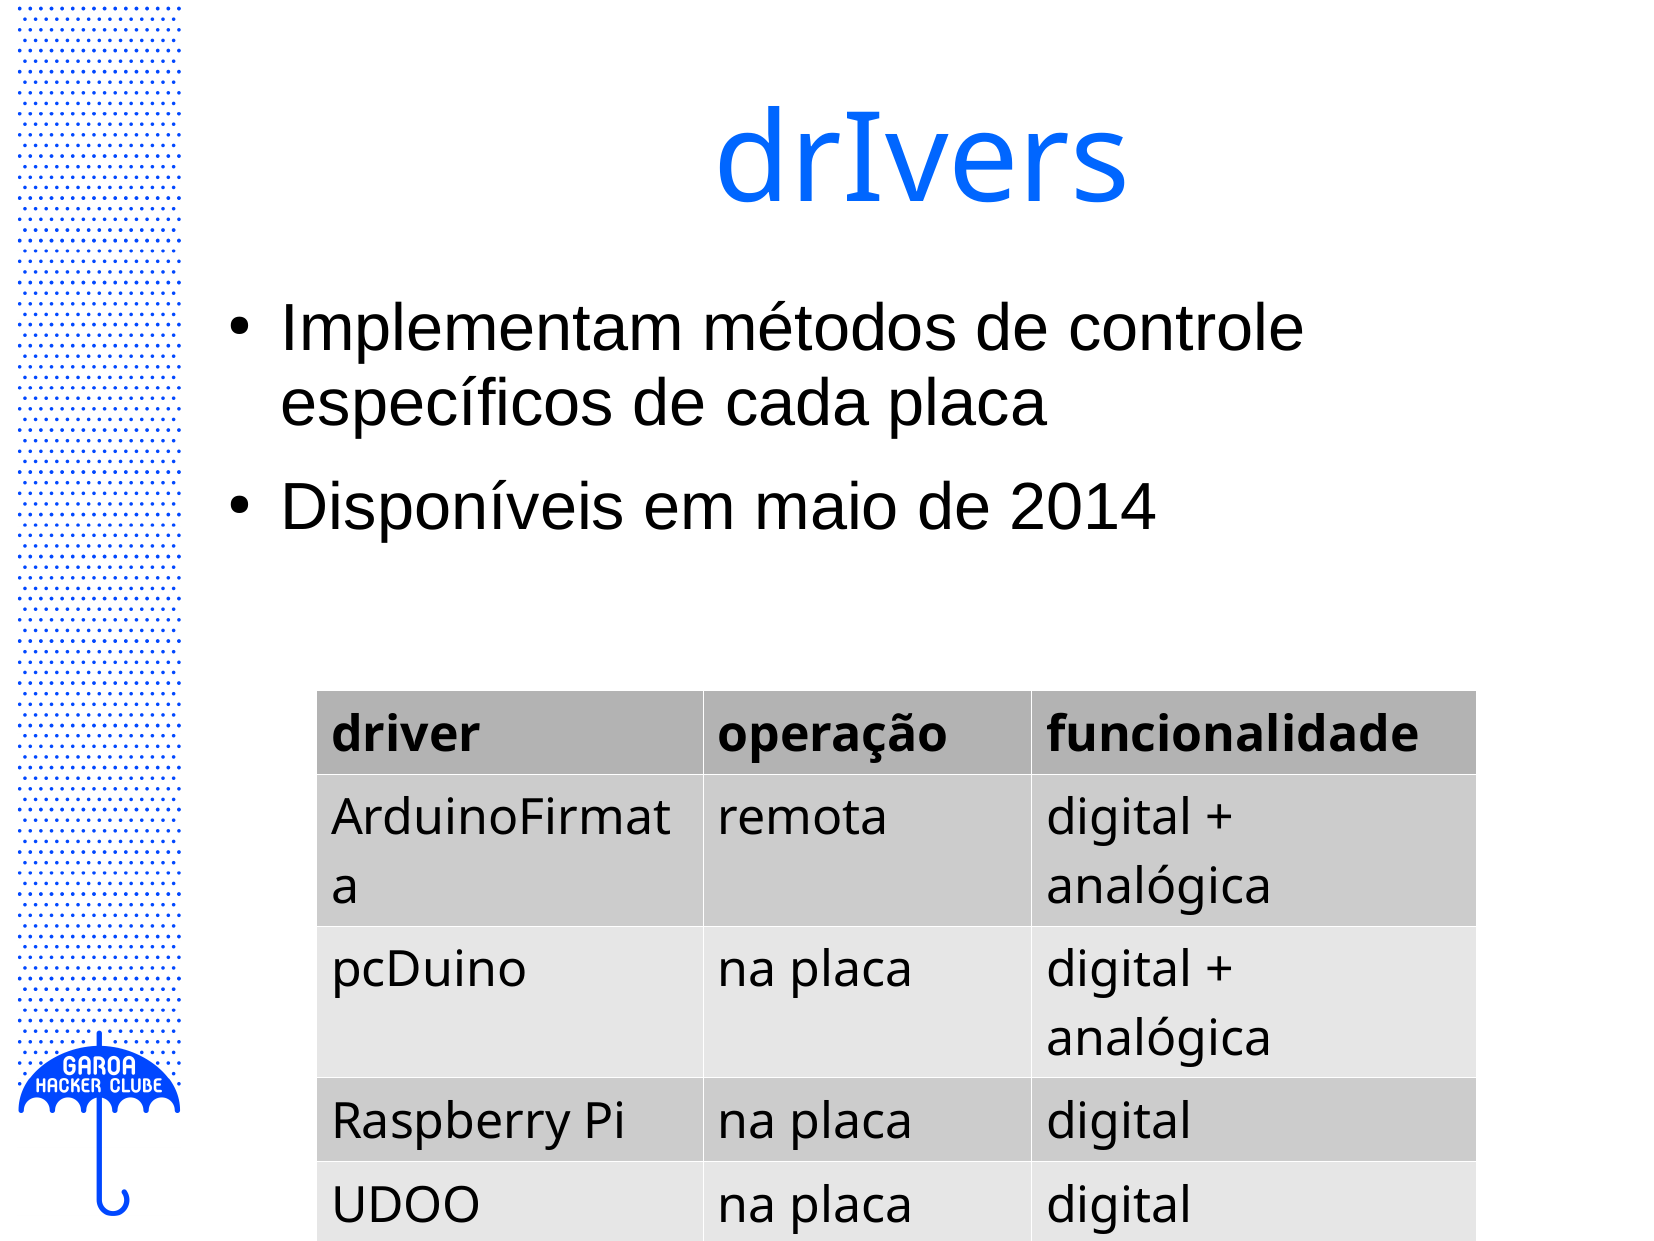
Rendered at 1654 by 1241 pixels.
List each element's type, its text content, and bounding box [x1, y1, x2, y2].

table_header funcionalidade [1032, 691, 1476, 774]
table_header driver [317, 691, 703, 774]
picture [17, 0, 181, 1216]
table_cell remota [704, 775, 1031, 926]
table_cell pcDuino [317, 927, 703, 1077]
list Implementam métodos de controle específicos de cada placa Disponíveis em maio de 2014 [210, 290, 1636, 1156]
table_cell ArduinoFirmata [317, 775, 703, 926]
table_cell digital + analógica [1032, 927, 1476, 1077]
table_cell UDOO [317, 1162, 703, 1241]
table_header operação [704, 691, 1031, 774]
table_cell digital [1032, 1162, 1476, 1241]
table_cell digital + analógica [1032, 775, 1476, 926]
table_cell Raspberry Pi [317, 1078, 703, 1161]
table_cell na placa [704, 927, 1031, 1077]
title drIvers [210, 49, 1636, 257]
table_cell na placa [704, 1162, 1031, 1241]
table_cell na placa [704, 1078, 1031, 1161]
table_cell digital [1032, 1078, 1476, 1161]
